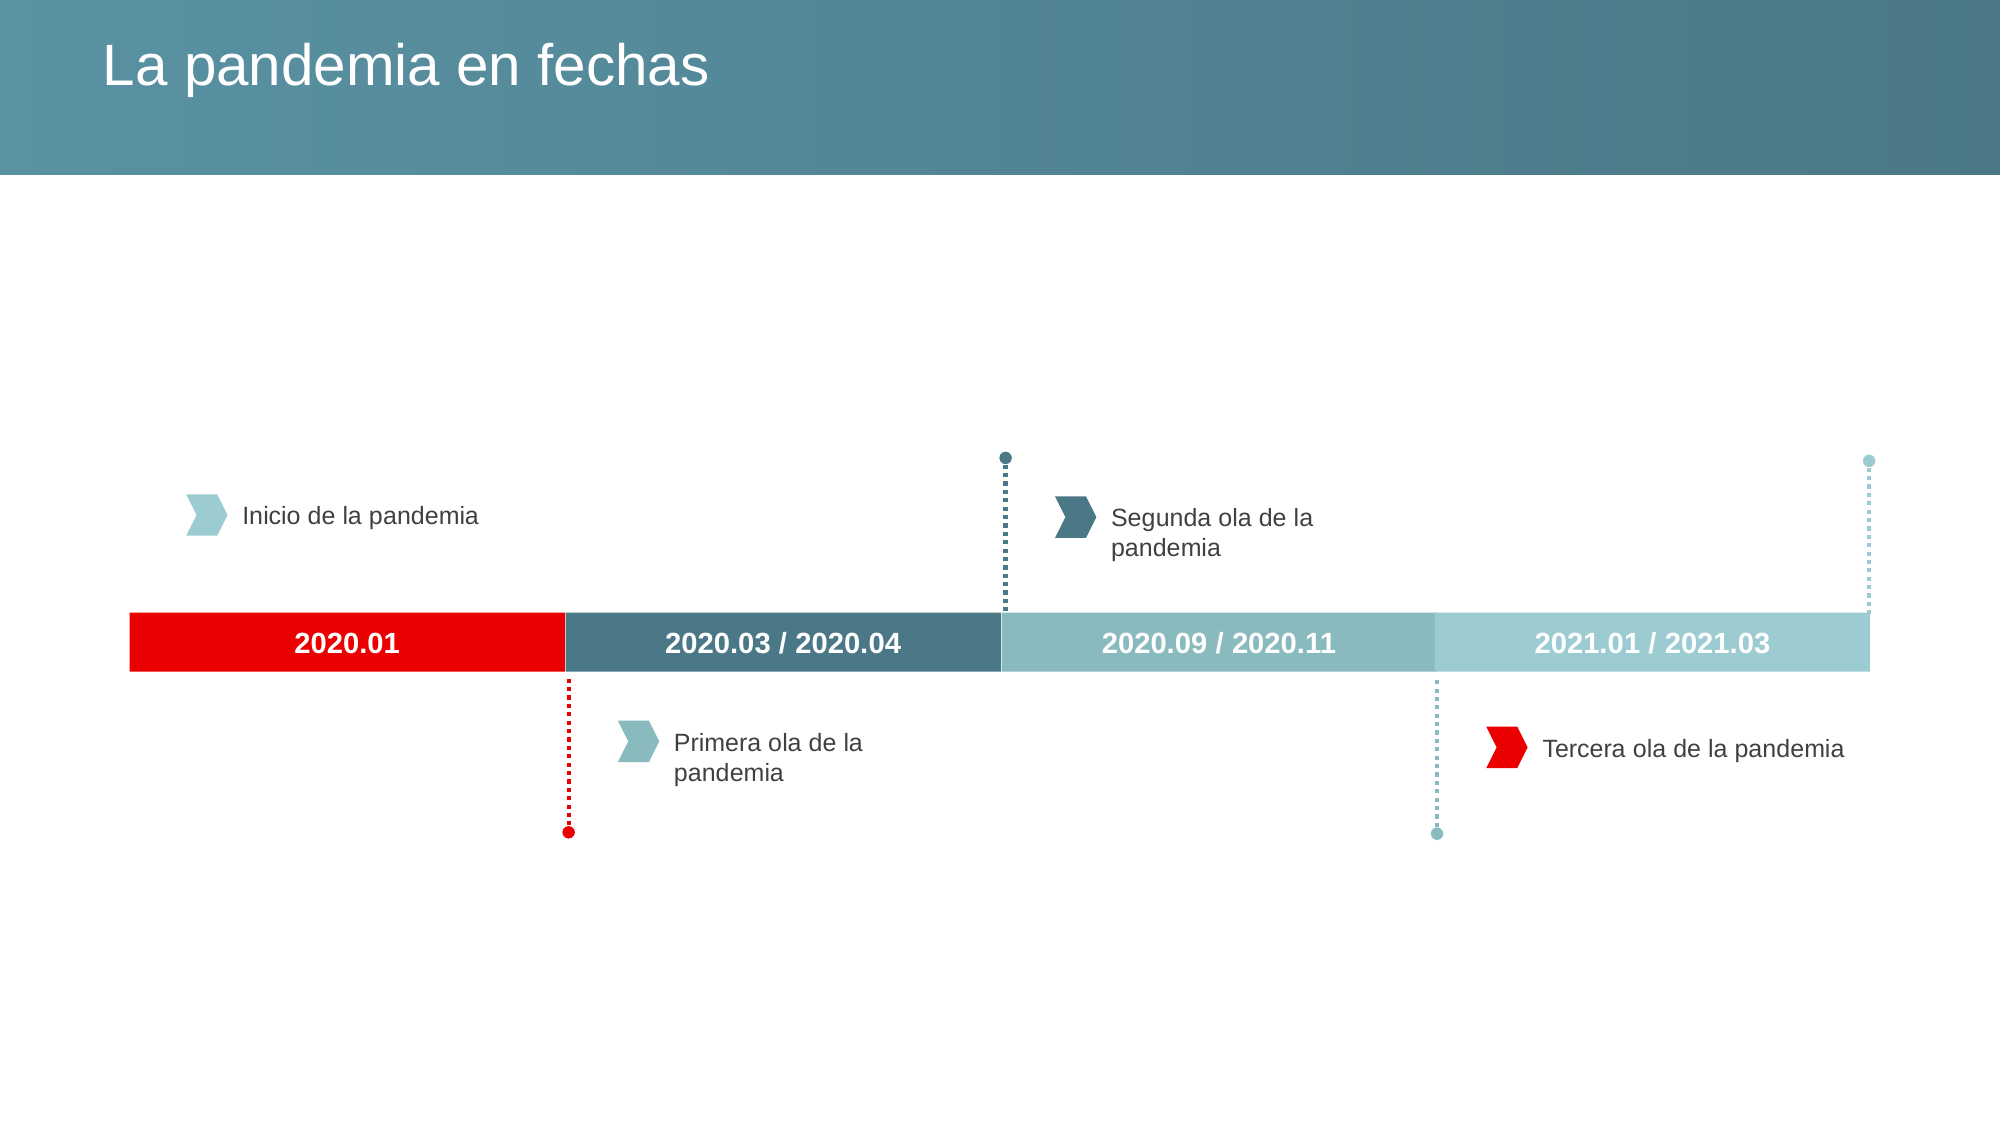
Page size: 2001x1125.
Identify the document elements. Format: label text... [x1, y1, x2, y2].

text_box Segunda ola de la pandemia [1096, 494, 1432, 570]
text_box [186, 494, 227, 536]
text_box Inicio de la pandemia [227, 492, 563, 538]
text_box [1055, 496, 1096, 538]
text_box [1486, 726, 1527, 769]
text_box 2020.09 / 2020.11 [1001, 612, 1434, 672]
text_box Tercera ola de la pandemia [1527, 724, 1863, 770]
list La pandemia en fechas [50, 27, 1950, 147]
text_box 2020.03 / 2020.04 [565, 612, 1001, 672]
text_box 2021.01 / 2021.03 [1434, 612, 1871, 672]
text_box 2020.01 [129, 612, 565, 672]
text_box [617, 720, 659, 763]
text_box Primera ola de la pandemia [659, 718, 995, 794]
